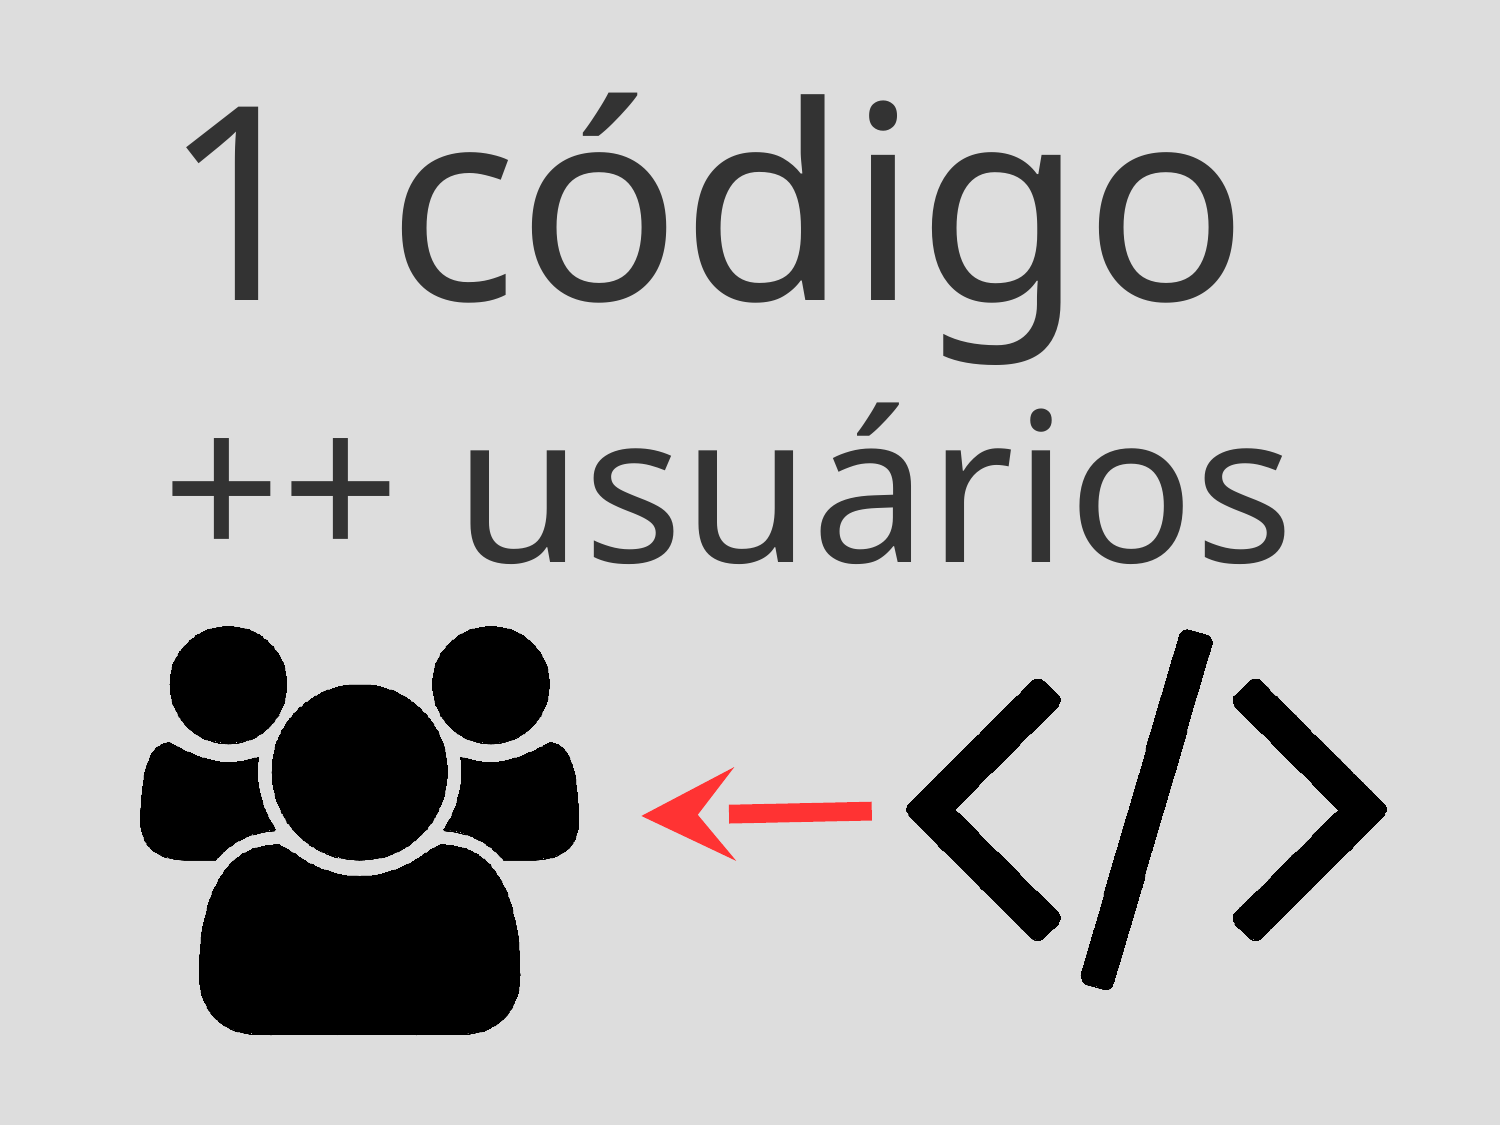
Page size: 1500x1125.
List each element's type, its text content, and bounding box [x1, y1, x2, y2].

picture [896, 617, 1395, 1008]
picture [132, 617, 588, 1049]
title 1 código ++ usuários [65, 15, 1416, 568]
